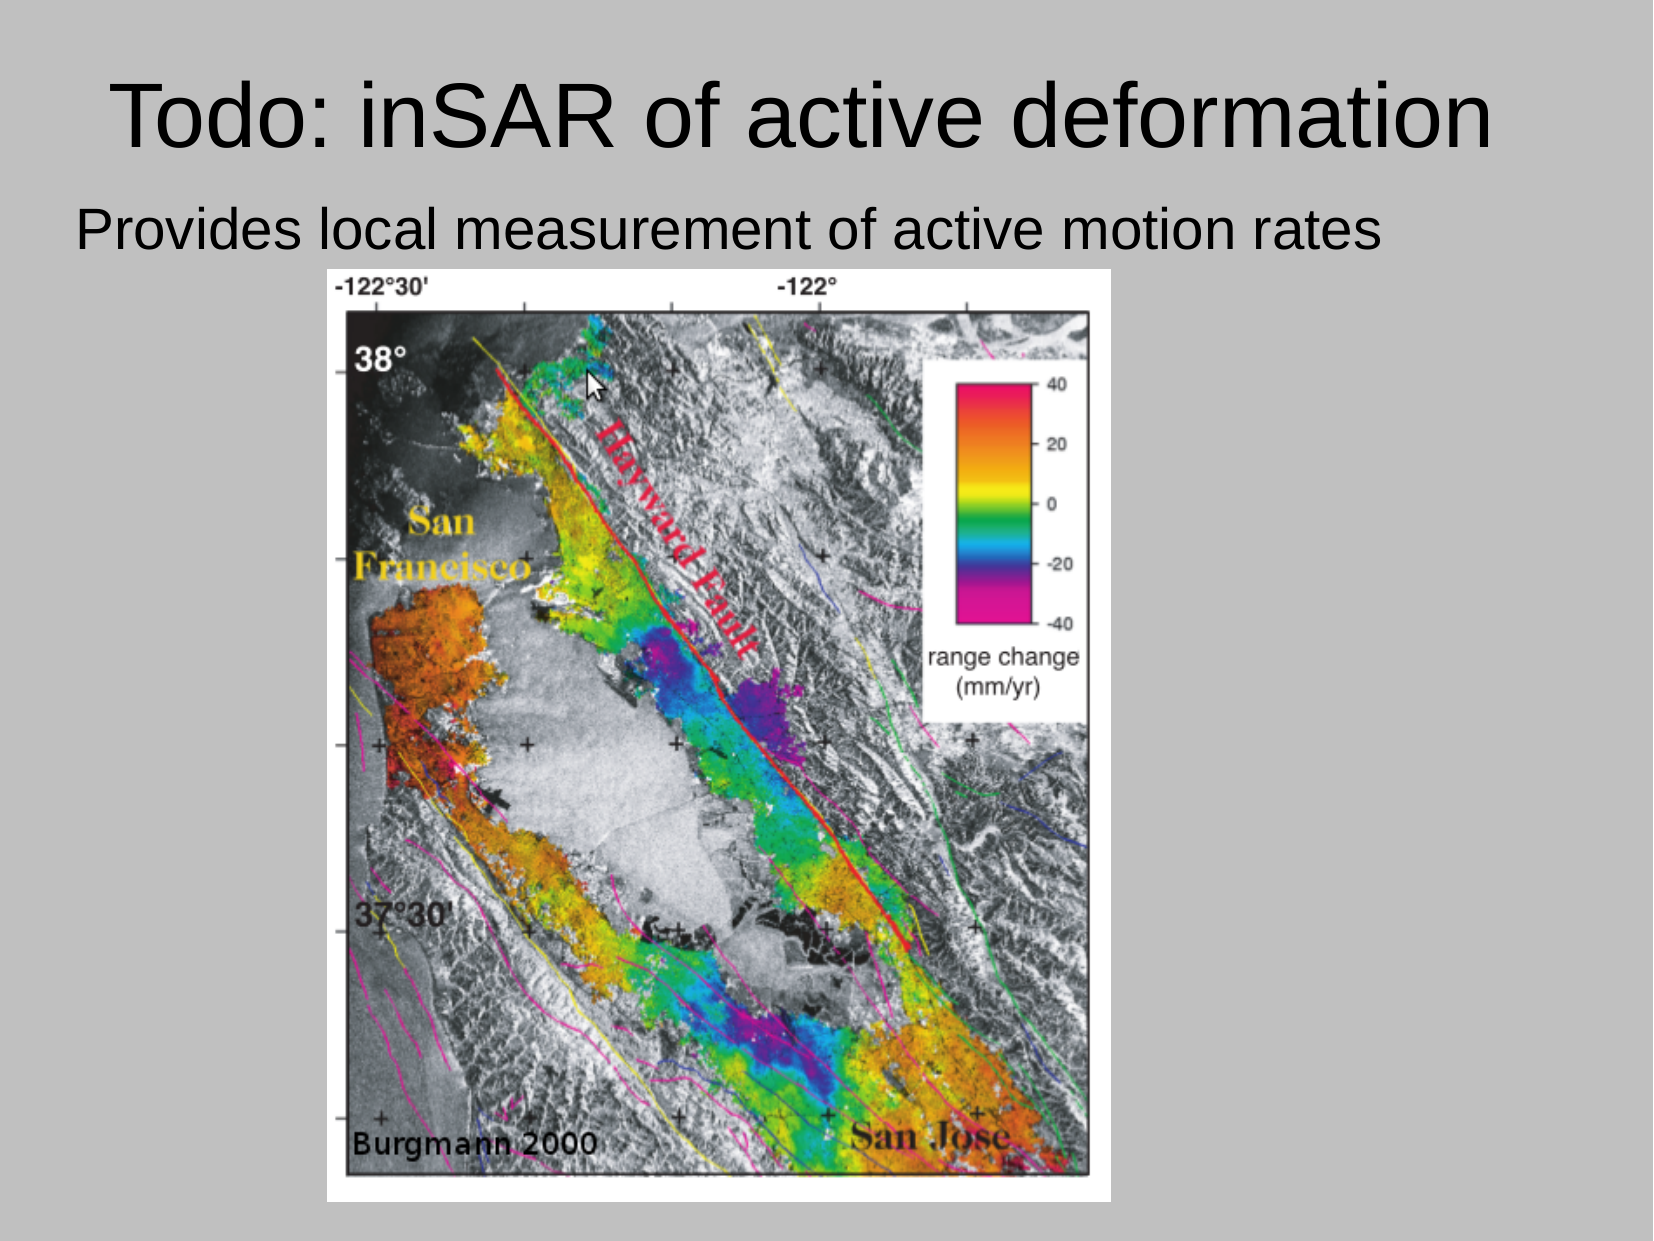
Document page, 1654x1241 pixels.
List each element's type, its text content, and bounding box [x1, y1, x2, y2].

picture [327, 269, 1111, 1203]
list Todo: inSAR of active deformation Provides local measurement of active motion rates [75, 0, 1531, 690]
